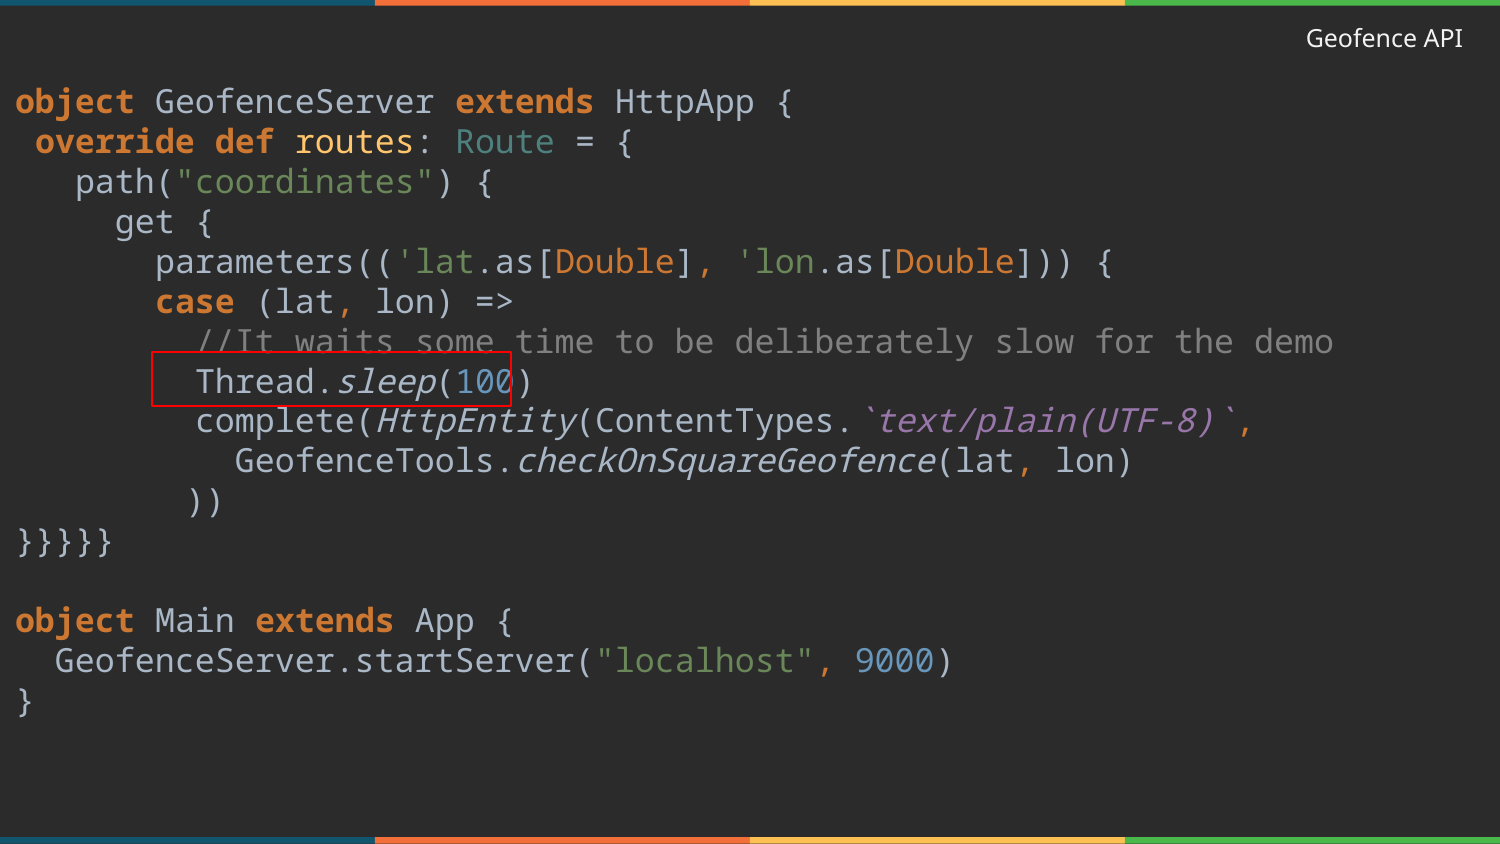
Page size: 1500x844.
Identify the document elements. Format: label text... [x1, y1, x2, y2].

text_box Geofence API [21, 7, 1479, 107]
text_box [0, 0, 1500, 6]
text_box object GeofenceServer extends HttpApp { override def routes: Route = { path("coordinates") { get { parameters(('lat.as[Double], 'lon.as[Double])) { case (lat, lon) => //It waits some time to be deliberately slow for the demo Thread.sleep(100) complete(HttpEntity(ContentTypes.`text/plain(UTF-8)`, GeofenceTools.checkOnSquareGeofence(lat, lon) )) }}}}} object Main extends App { GeofenceServer.startServer("localhost", 9000) } [0, 7, 1500, 838]
text_box [0, 838, 1500, 844]
